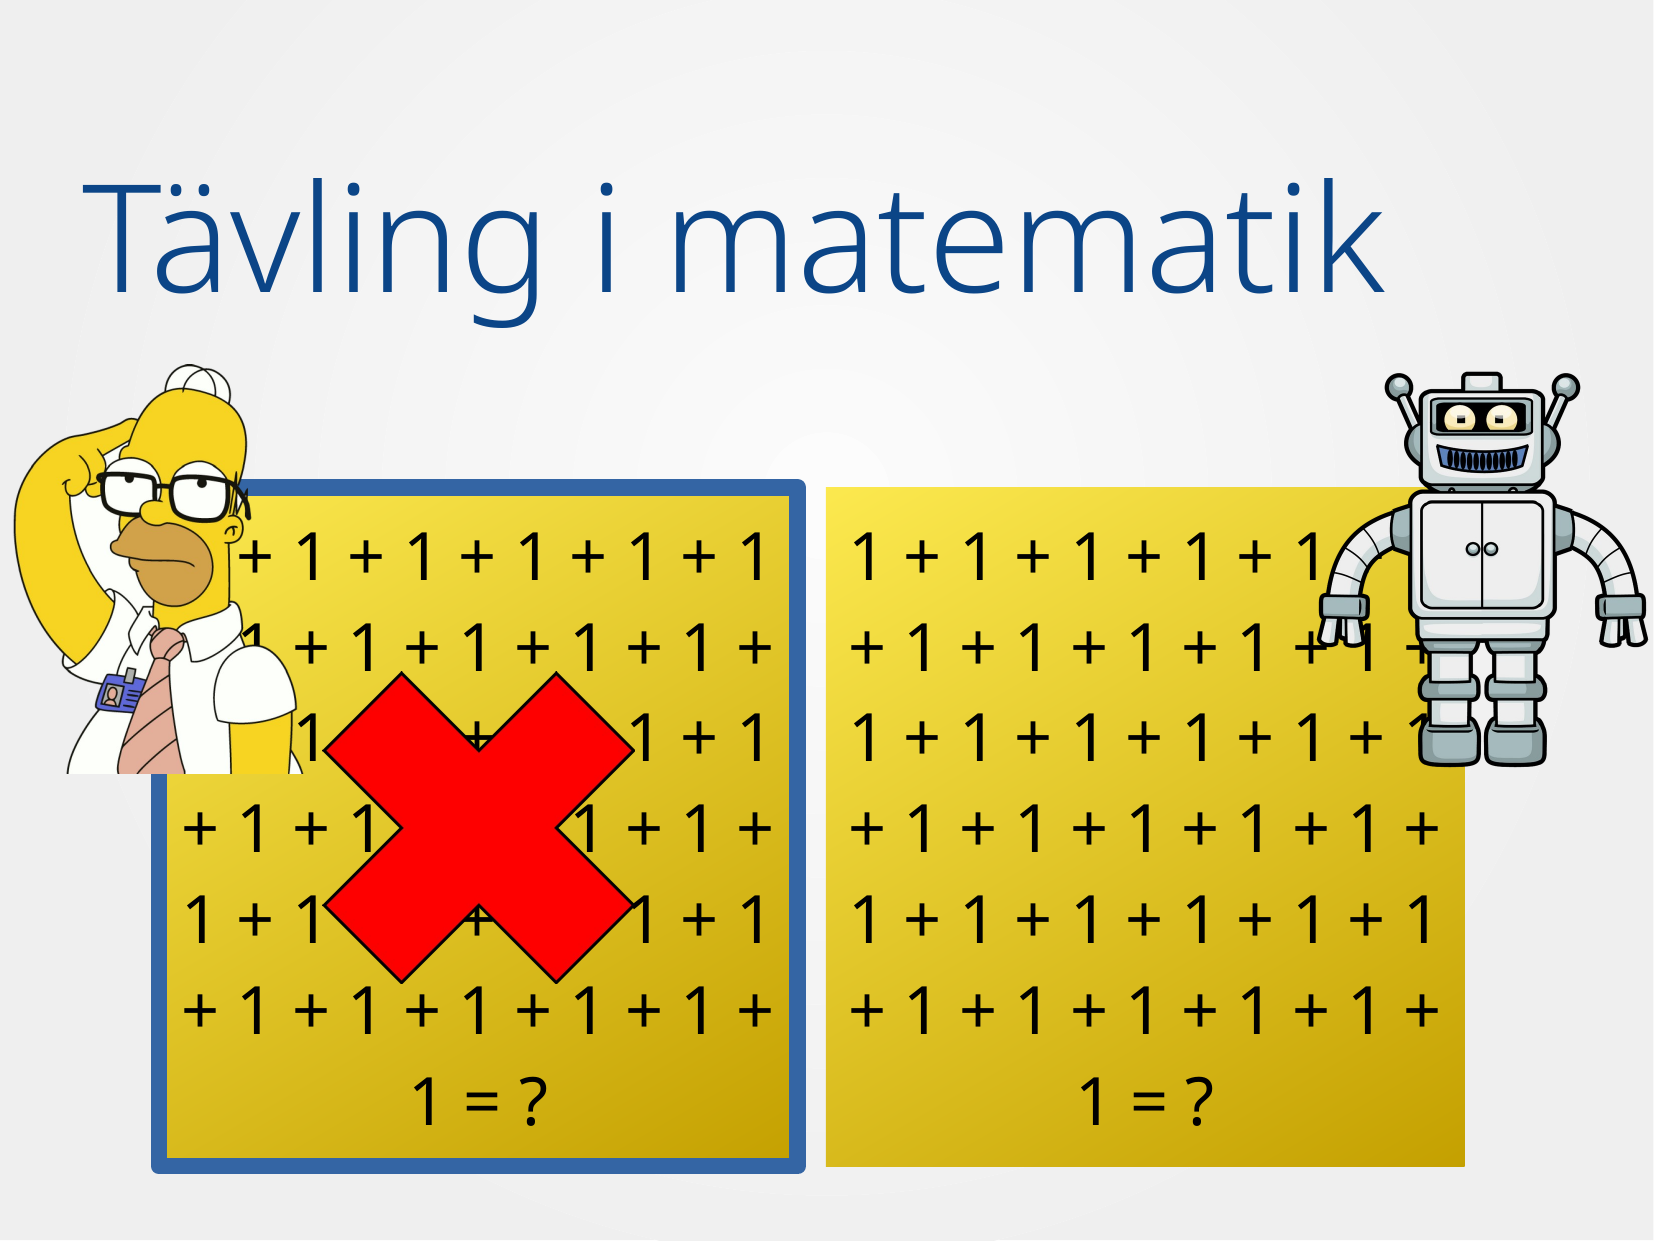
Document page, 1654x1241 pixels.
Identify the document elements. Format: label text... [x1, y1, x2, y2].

list 1 + 1 + 1 + 1 + 1 + 1 + 1 + 1 + 1 + 1 + 1 + 1 + 1 + 1 + 1 + 1 + 1 + 1 + 1 + 1 + 1 + 1 + 1 + 1 + 1 + 1 + 1 + 1 + 1 + 1 + 1 + 1 + 1 + 1 = ? [825, 487, 1465, 1167]
title Tävling i matematik [82, 80, 1654, 337]
picture [1312, 364, 1653, 775]
picture [0, 364, 313, 774]
picture [322, 671, 635, 984]
list 1 + 1 + 1 + 1 + 1 + 1 + 1 + 1 + 1 + 1 + 1 + 1 + 1 + 1 + 1 + 1 + 1 + 1 + 1 + 1 + 1 + 1 + 1 + 1 + 1 + 1 + 1 + 1 + 1 + 1 + 1 + 1 + 1 + 1 = ? [159, 487, 798, 1167]
